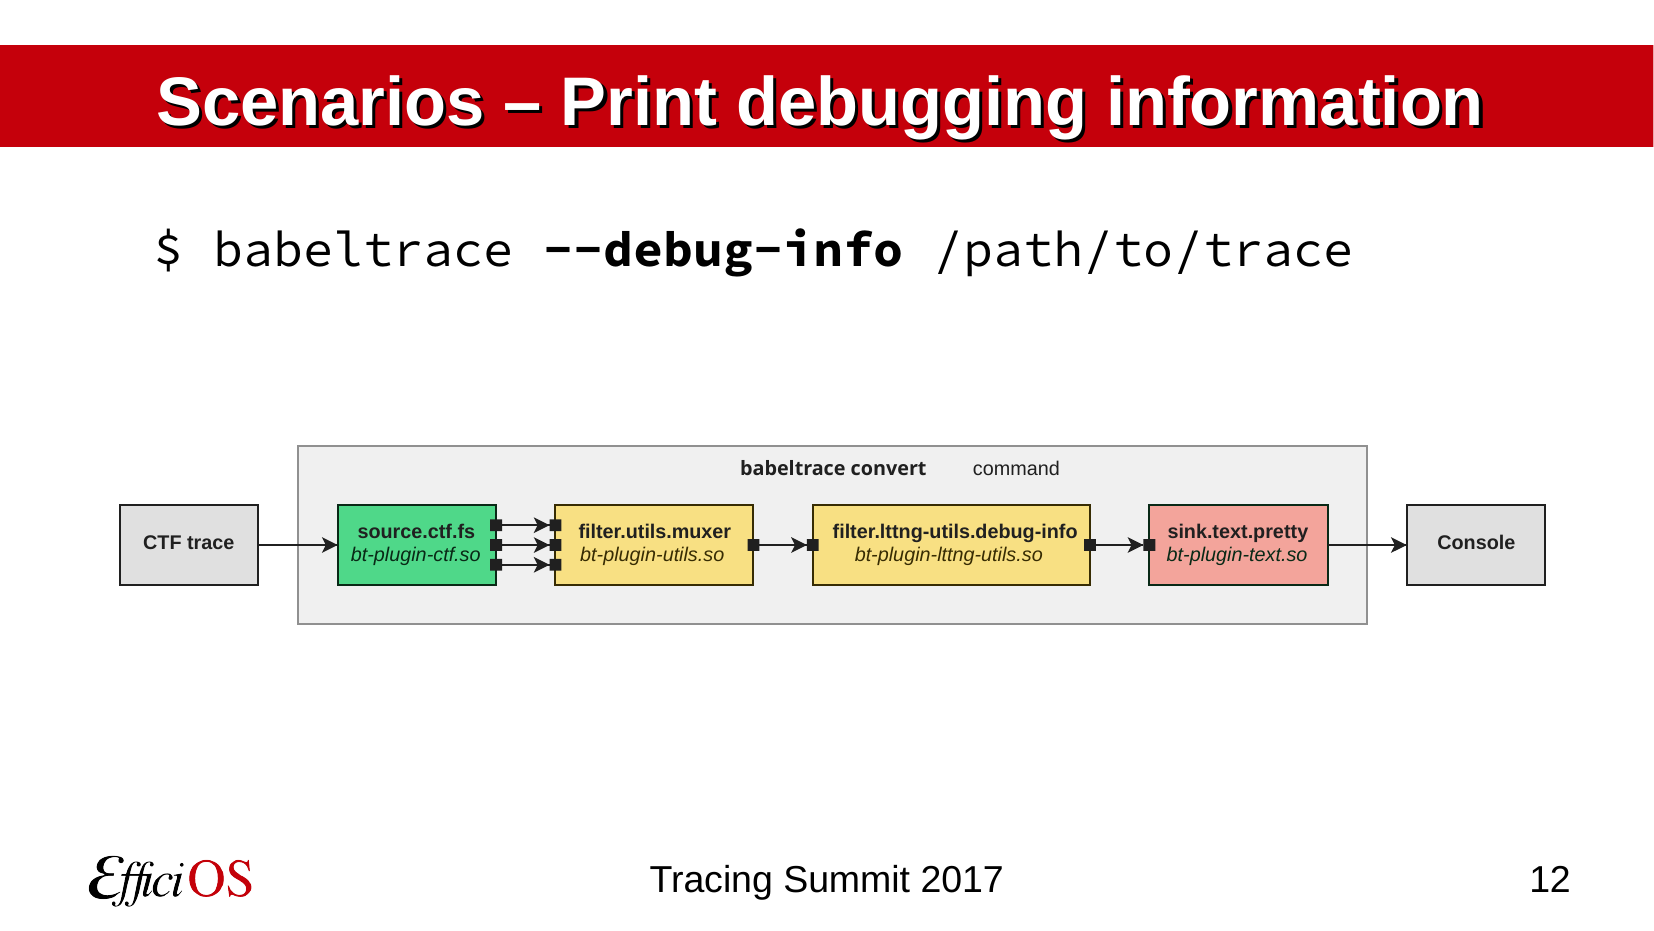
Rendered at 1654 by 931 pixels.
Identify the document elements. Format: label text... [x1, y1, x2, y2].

picture [82, 853, 260, 910]
text_box [82, 217, 1571, 758]
title Scenarios – Print debugging information [76, 24, 1565, 180]
picture [118, 444, 1548, 626]
